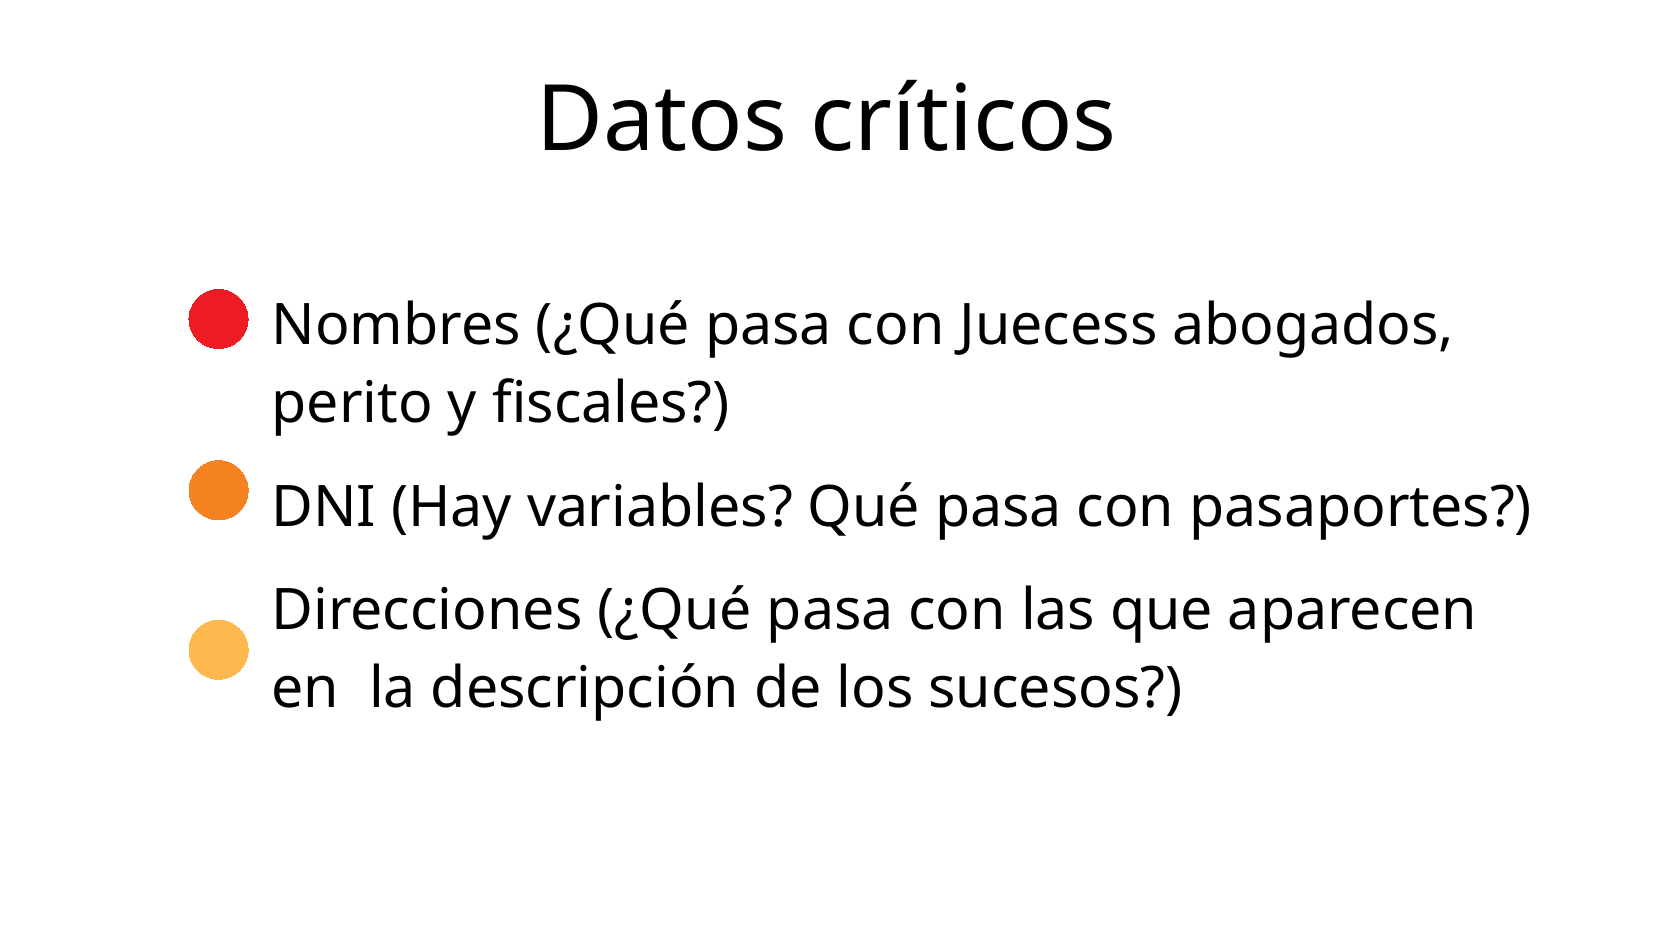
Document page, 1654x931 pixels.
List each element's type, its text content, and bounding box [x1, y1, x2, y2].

text_box [189, 620, 249, 680]
list Nombres (¿Qué pasa con Juecess abogados, perito y fiscales?) DNI (Hay variables? Qué pasa con pasaportes?) Direcciones (¿Qué pasa con las que aparecen en la descripción de los sucesos?) [271, 283, 1536, 758]
text_box [188, 289, 249, 349]
text_box [189, 460, 249, 520]
title Datos críticos [82, 37, 1571, 193]
